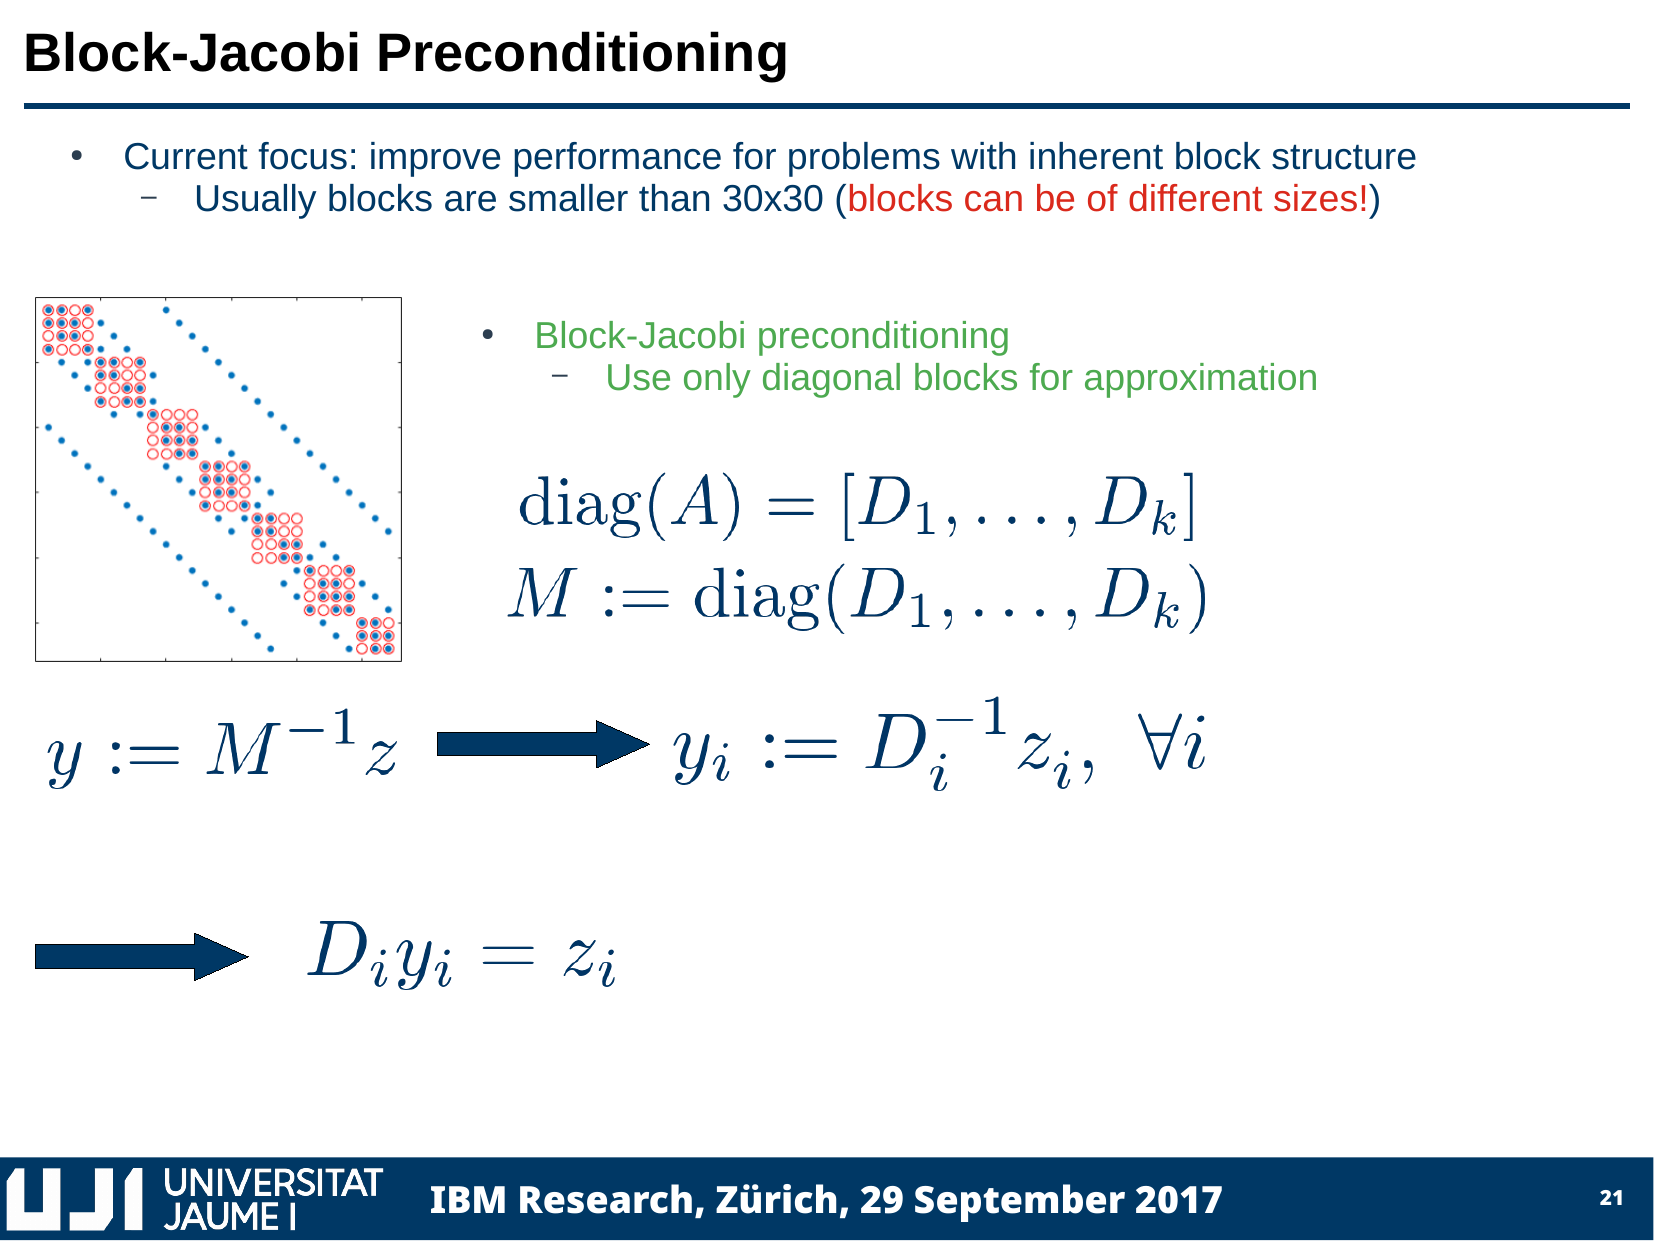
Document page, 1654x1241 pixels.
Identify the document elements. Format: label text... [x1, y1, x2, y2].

text_box Current focus: improve performance for problems with inherent block structure Usually blocks are smaller than 30x30 (blocks can be of different sizes!) [37, 128, 1583, 260]
picture [307, 921, 615, 990]
title Block-Jacobi Preconditioning [23, 0, 1630, 107]
text_box [437, 720, 650, 768]
picture [47, 708, 397, 789]
text_box Block-Jacobi preconditioning Use only diagonal blocks for approximation [448, 307, 1424, 414]
picture [0, 1158, 390, 1241]
picture [35, 297, 402, 662]
picture [673, 696, 1205, 791]
text_box [35, 933, 249, 981]
picture [519, 472, 1193, 541]
picture [507, 563, 1205, 634]
